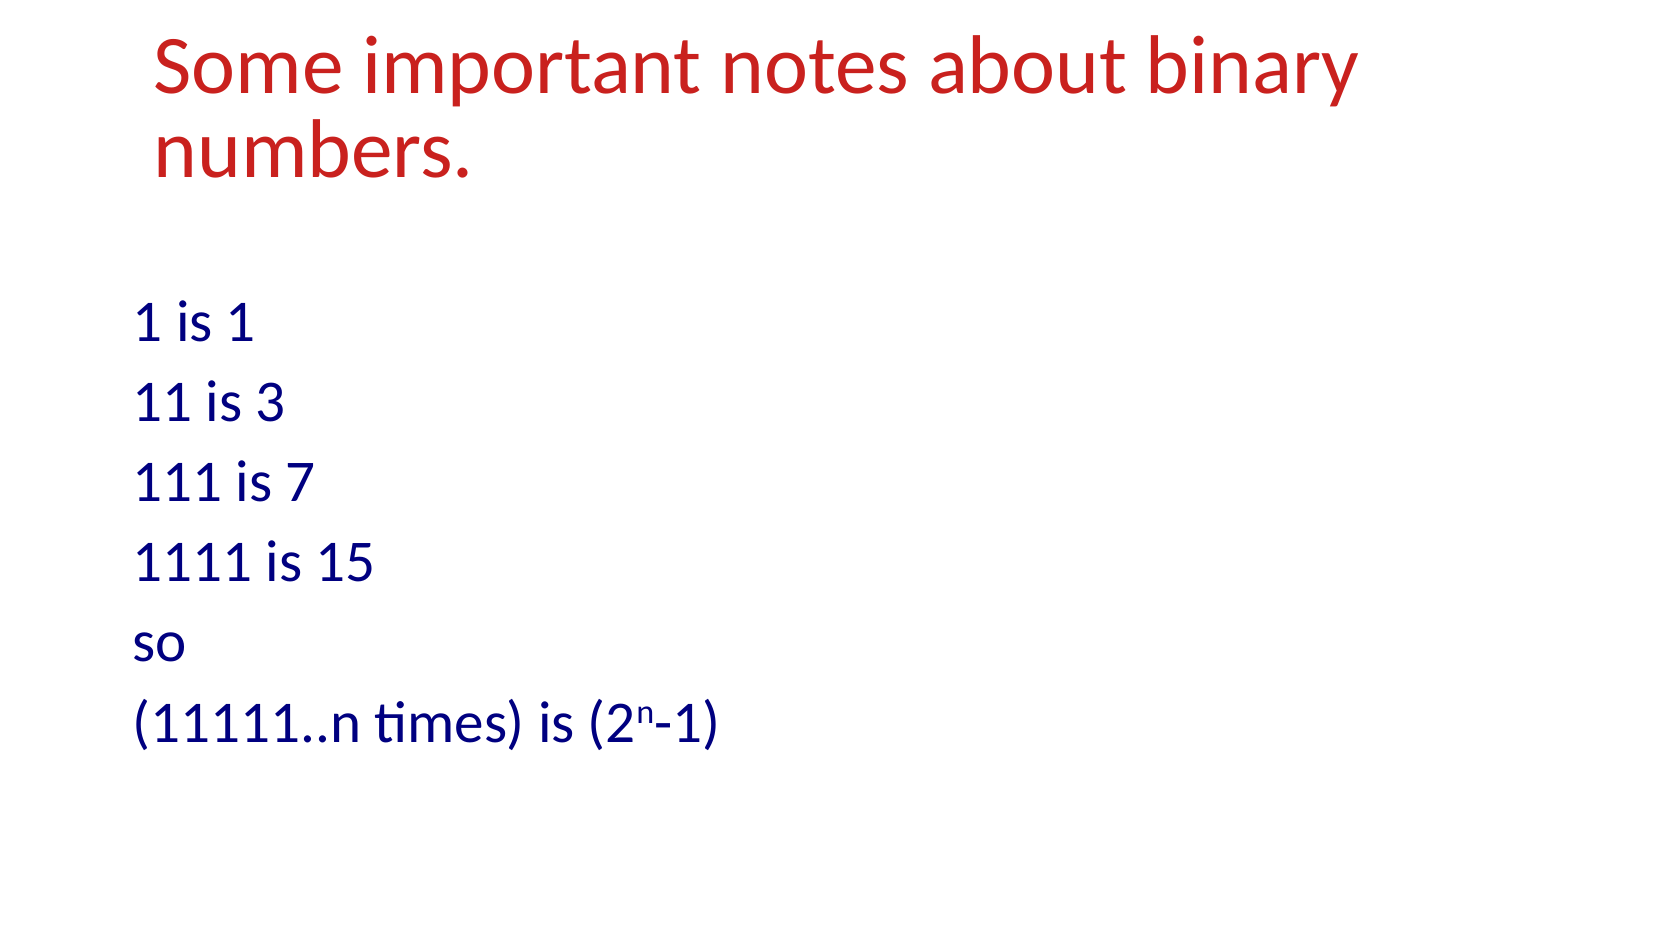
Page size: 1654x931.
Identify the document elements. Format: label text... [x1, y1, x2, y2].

list 1 is 1 11 is 3 111 is 7 1111 is 15 so (11111..n times) is (2n-1) [82, 217, 1571, 758]
title Some important notes about binary numbers. [82, 31, 1571, 199]
